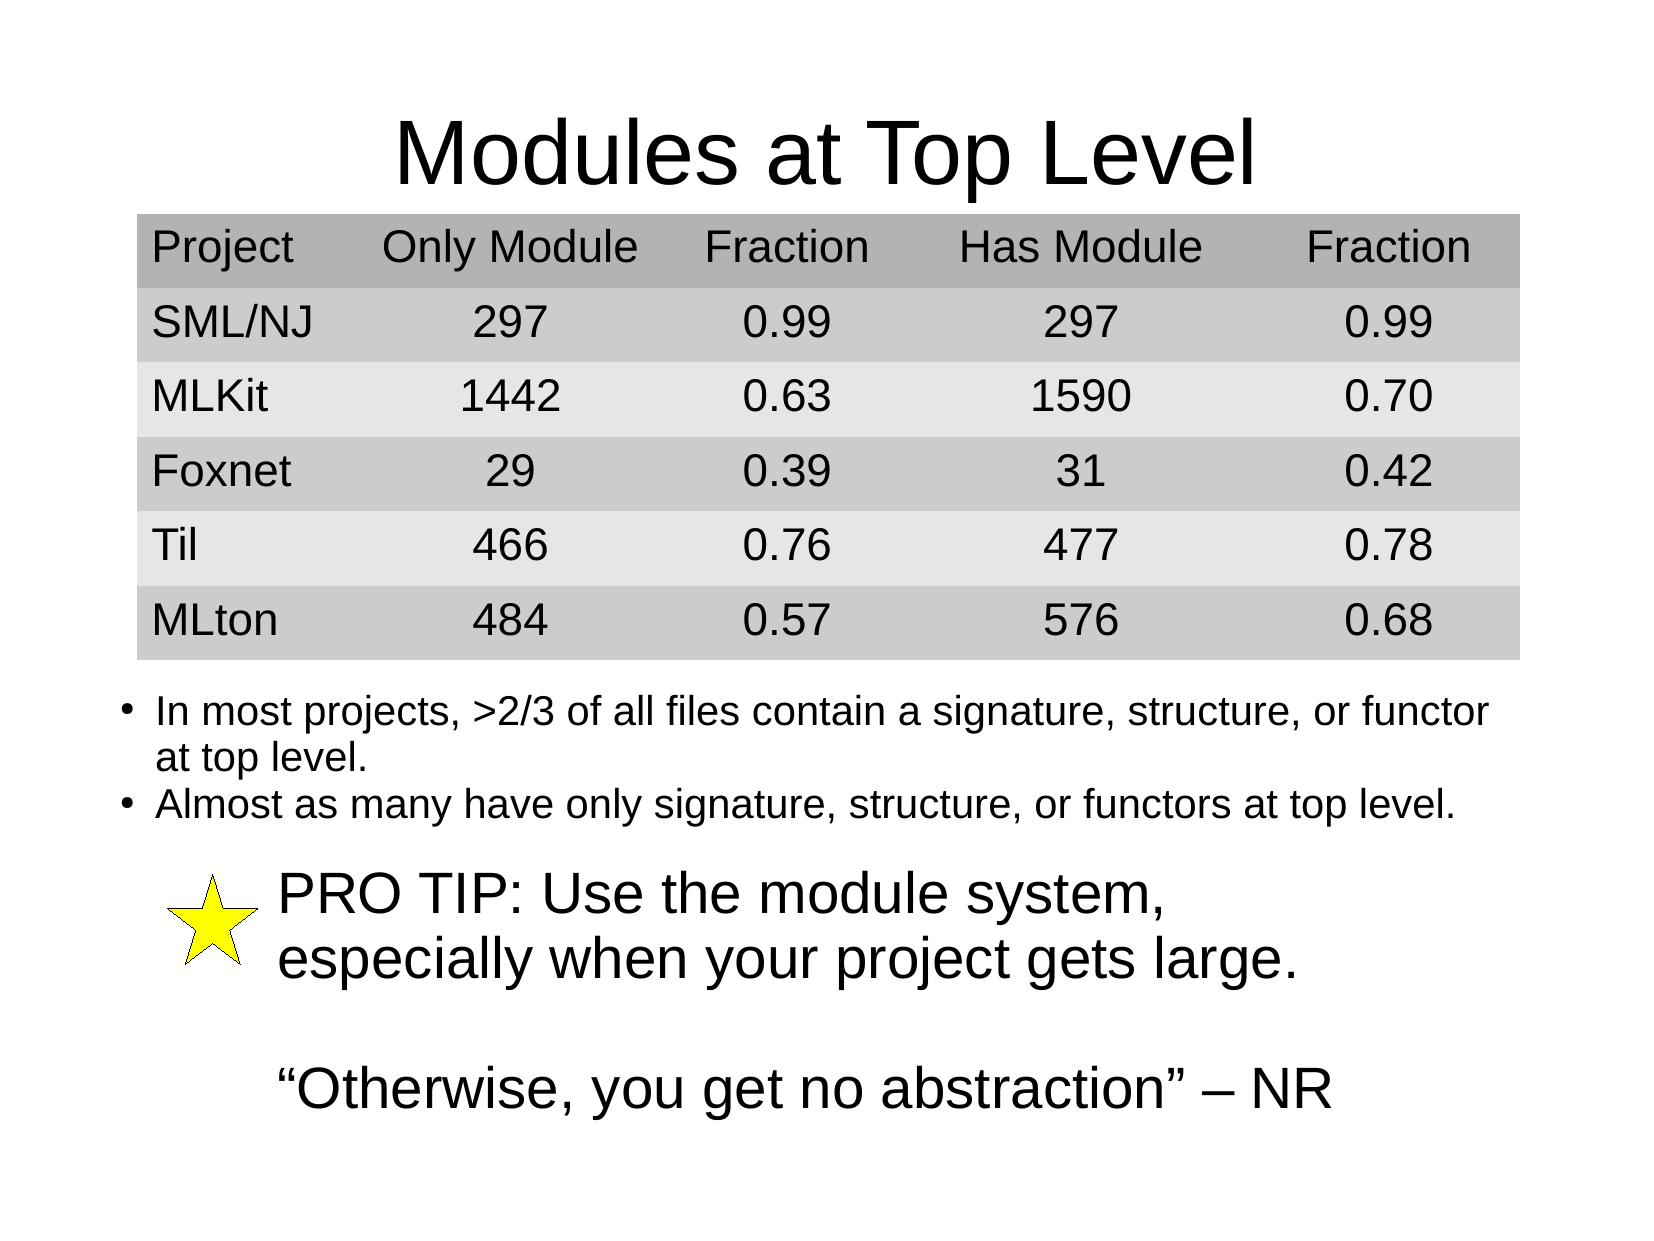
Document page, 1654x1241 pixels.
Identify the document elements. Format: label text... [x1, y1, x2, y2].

table_cell Foxnet [137, 437, 351, 511]
table_cell 0.57 [670, 586, 905, 660]
table_cell 0.42 [1258, 437, 1520, 511]
table_cell MLton [137, 586, 351, 660]
table_cell SML/NJ [137, 288, 351, 362]
table_cell 484 [351, 586, 670, 660]
table_cell 466 [351, 511, 670, 586]
table_cell 29 [351, 437, 670, 511]
table_cell 0.68 [1258, 586, 1520, 660]
table_cell 0.63 [670, 362, 905, 437]
table_cell 0.99 [670, 288, 905, 362]
table_cell 576 [905, 586, 1258, 660]
table_cell MLKit [137, 362, 351, 437]
table_header Fraction [670, 214, 905, 288]
title Modules at Top Level [82, 49, 1571, 257]
text_box In most projects, >2/3 of all files contain a signature, structure, or functor at top level. Almost as many have only signature, structure, or functors at top level. [105, 680, 1516, 835]
table_cell 297 [351, 288, 670, 362]
table_header Has Module [905, 214, 1258, 288]
table_cell 477 [905, 511, 1258, 586]
table_cell 1442 [351, 362, 670, 437]
table_header Project [137, 214, 351, 288]
table_cell 0.78 [1258, 511, 1520, 586]
table_cell 297 [905, 288, 1258, 362]
table_cell 0.70 [1258, 362, 1520, 437]
table_cell 31 [905, 437, 1258, 511]
table_header Only Module [351, 214, 670, 288]
table_cell 0.99 [1258, 288, 1520, 362]
table_header Fraction [1258, 214, 1520, 288]
table_cell Til [137, 511, 351, 586]
table_cell 1590 [905, 362, 1258, 437]
table_cell 0.39 [670, 437, 905, 511]
text_box PRO TIP: Use the module system, especially when your project gets large. “Otherwise, you get no abstraction” – NR [262, 853, 1426, 1129]
table_cell 0.76 [670, 511, 905, 586]
text_box [167, 874, 258, 965]
